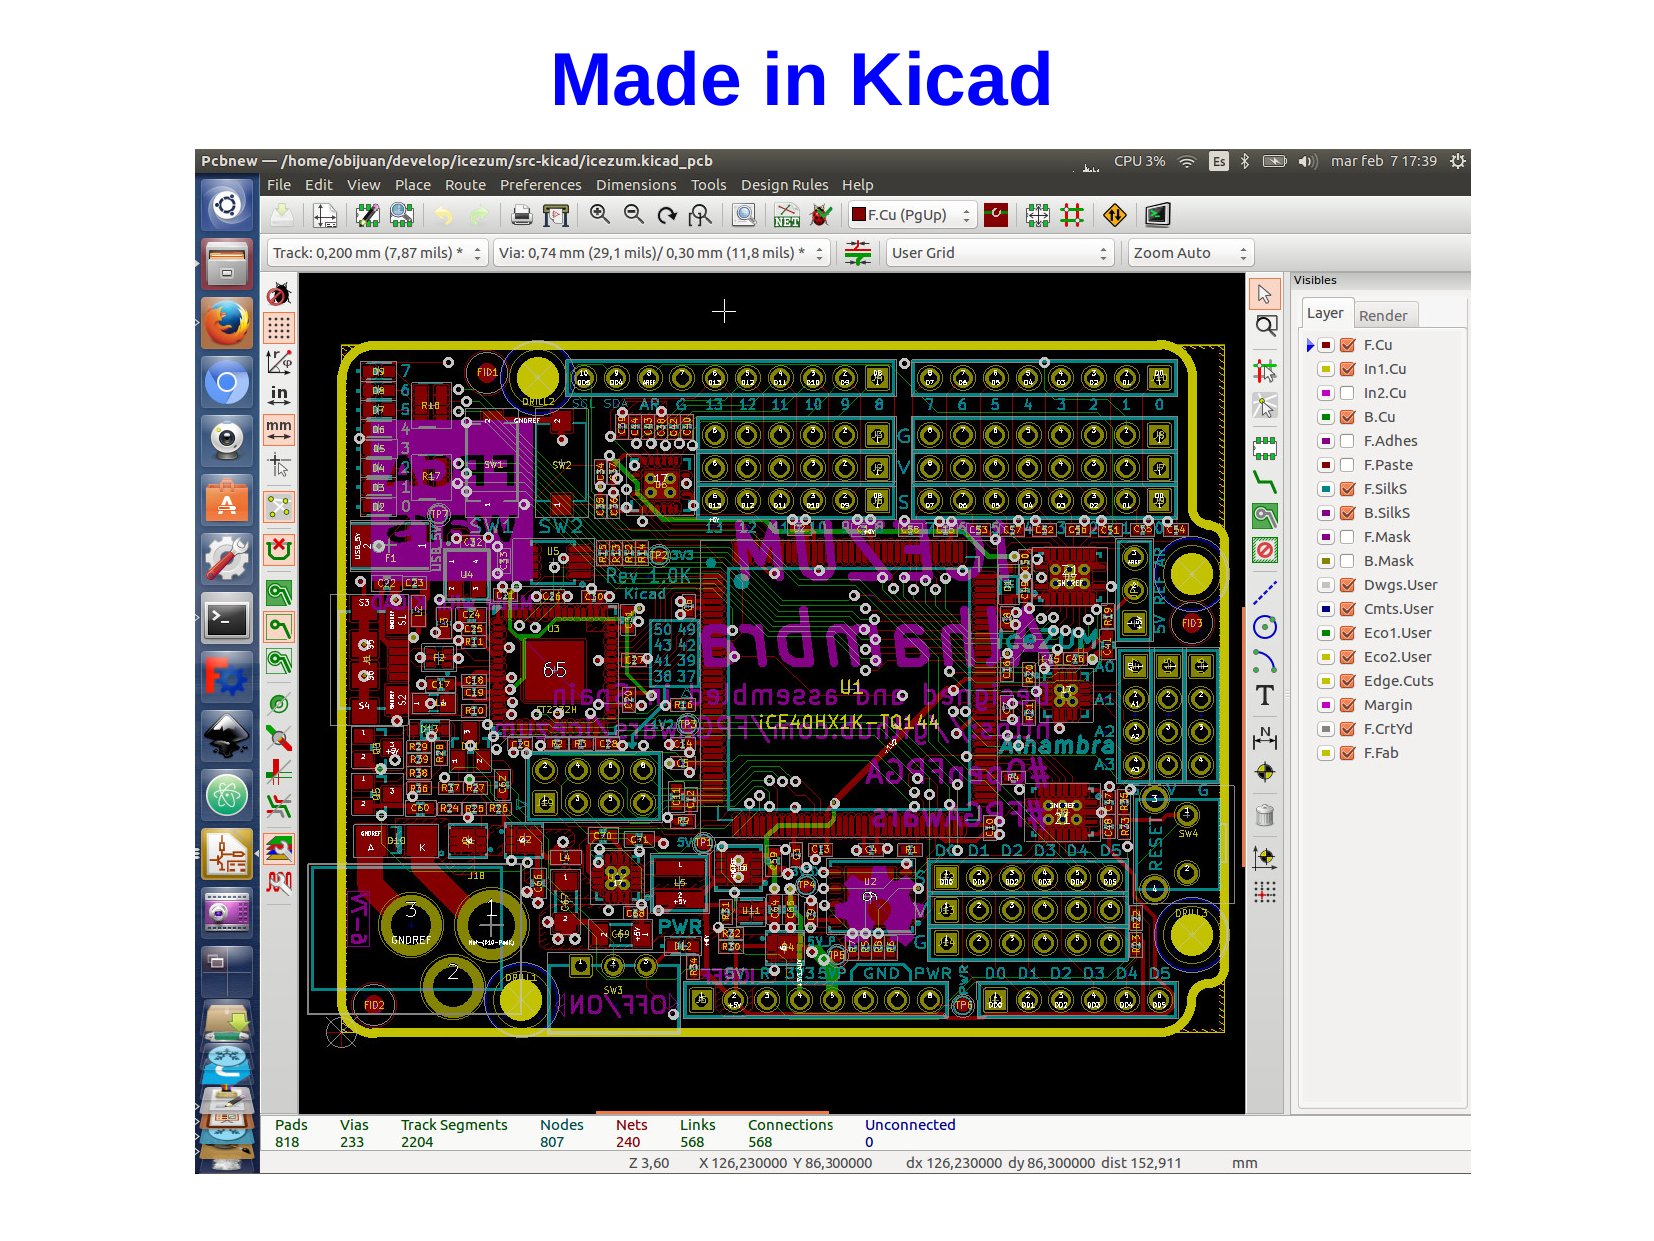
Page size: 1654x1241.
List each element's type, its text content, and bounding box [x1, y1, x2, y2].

picture [195, 149, 1471, 1174]
text_box Made in Kicad [75, 30, 1531, 167]
